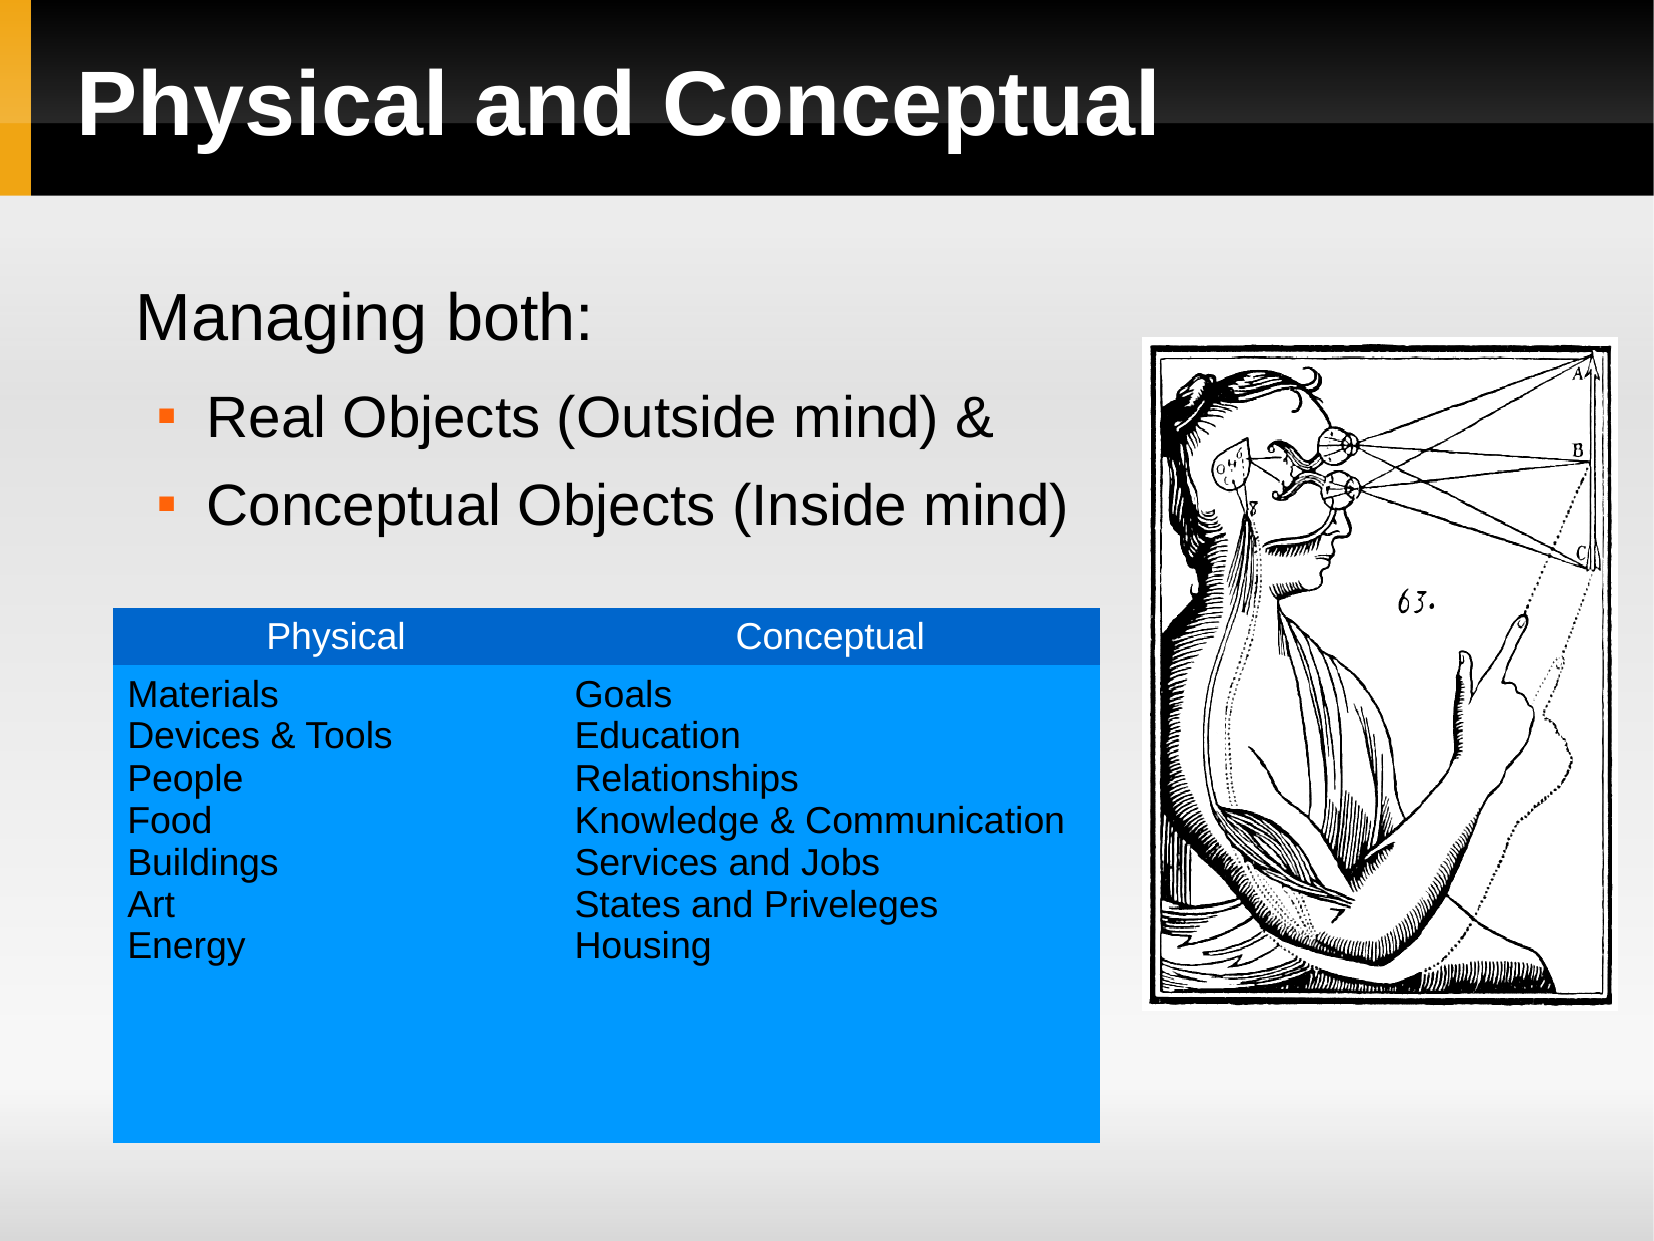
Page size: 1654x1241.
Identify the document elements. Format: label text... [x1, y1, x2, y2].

table_cell Goals Education Relationships Knowledge & Communication Services and Jobs States and Priveleges Housing [560, 665, 1100, 1143]
table_header Conceptual [560, 608, 1100, 665]
picture [0, 0, 1654, 1241]
list Managing both: Real Objects (Outside mind) & Conceptual Objects (Inside mind) [64, 280, 1145, 1106]
table_header Physical [113, 608, 560, 665]
table_cell Materials Devices & Tools People Food Buildings Art Energy [113, 665, 560, 1143]
title Physical and Conceptual [76, 7, 1565, 200]
